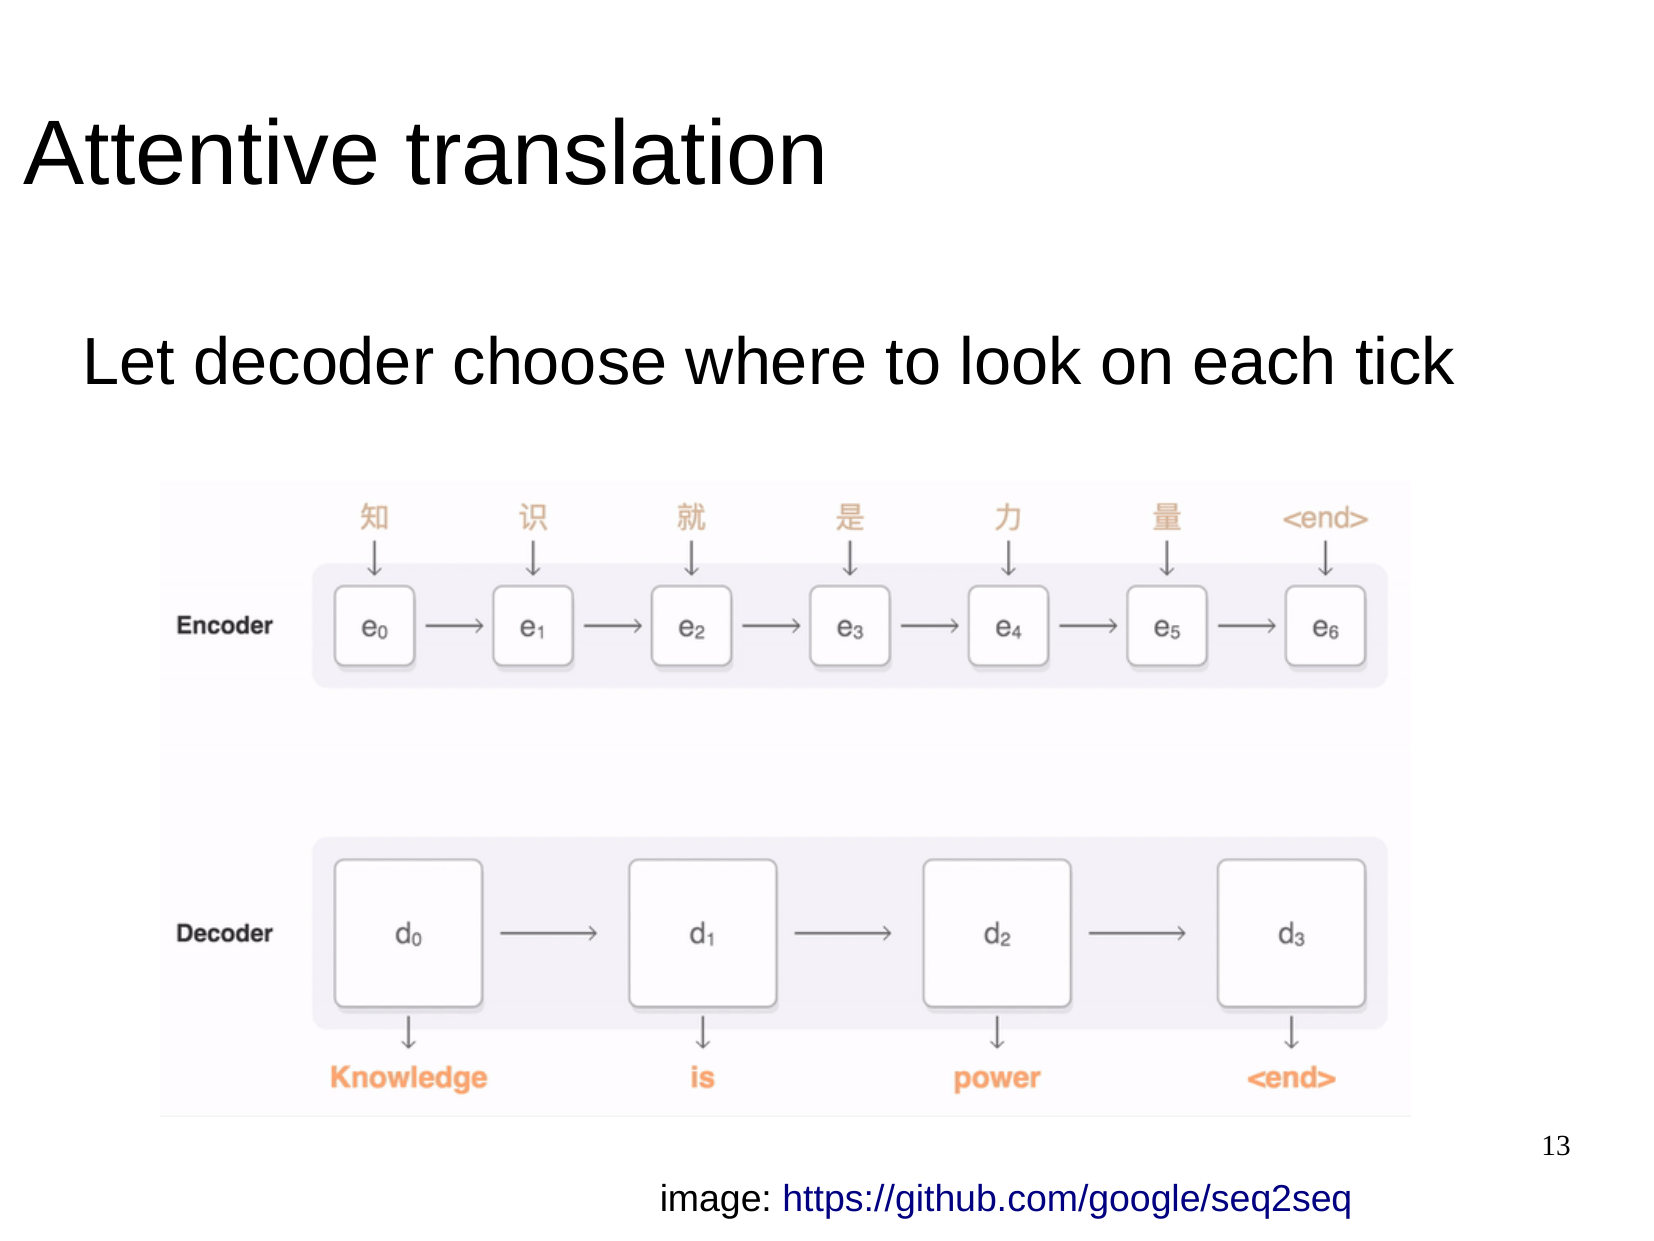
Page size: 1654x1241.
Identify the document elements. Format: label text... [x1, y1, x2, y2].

list Let decoder choose where to look on each tick [82, 323, 1576, 1016]
text_box image: https://github.com/google/seq2seq [645, 1170, 1368, 1227]
picture [160, 480, 1411, 1117]
title Attentive translation [23, 49, 1512, 257]
